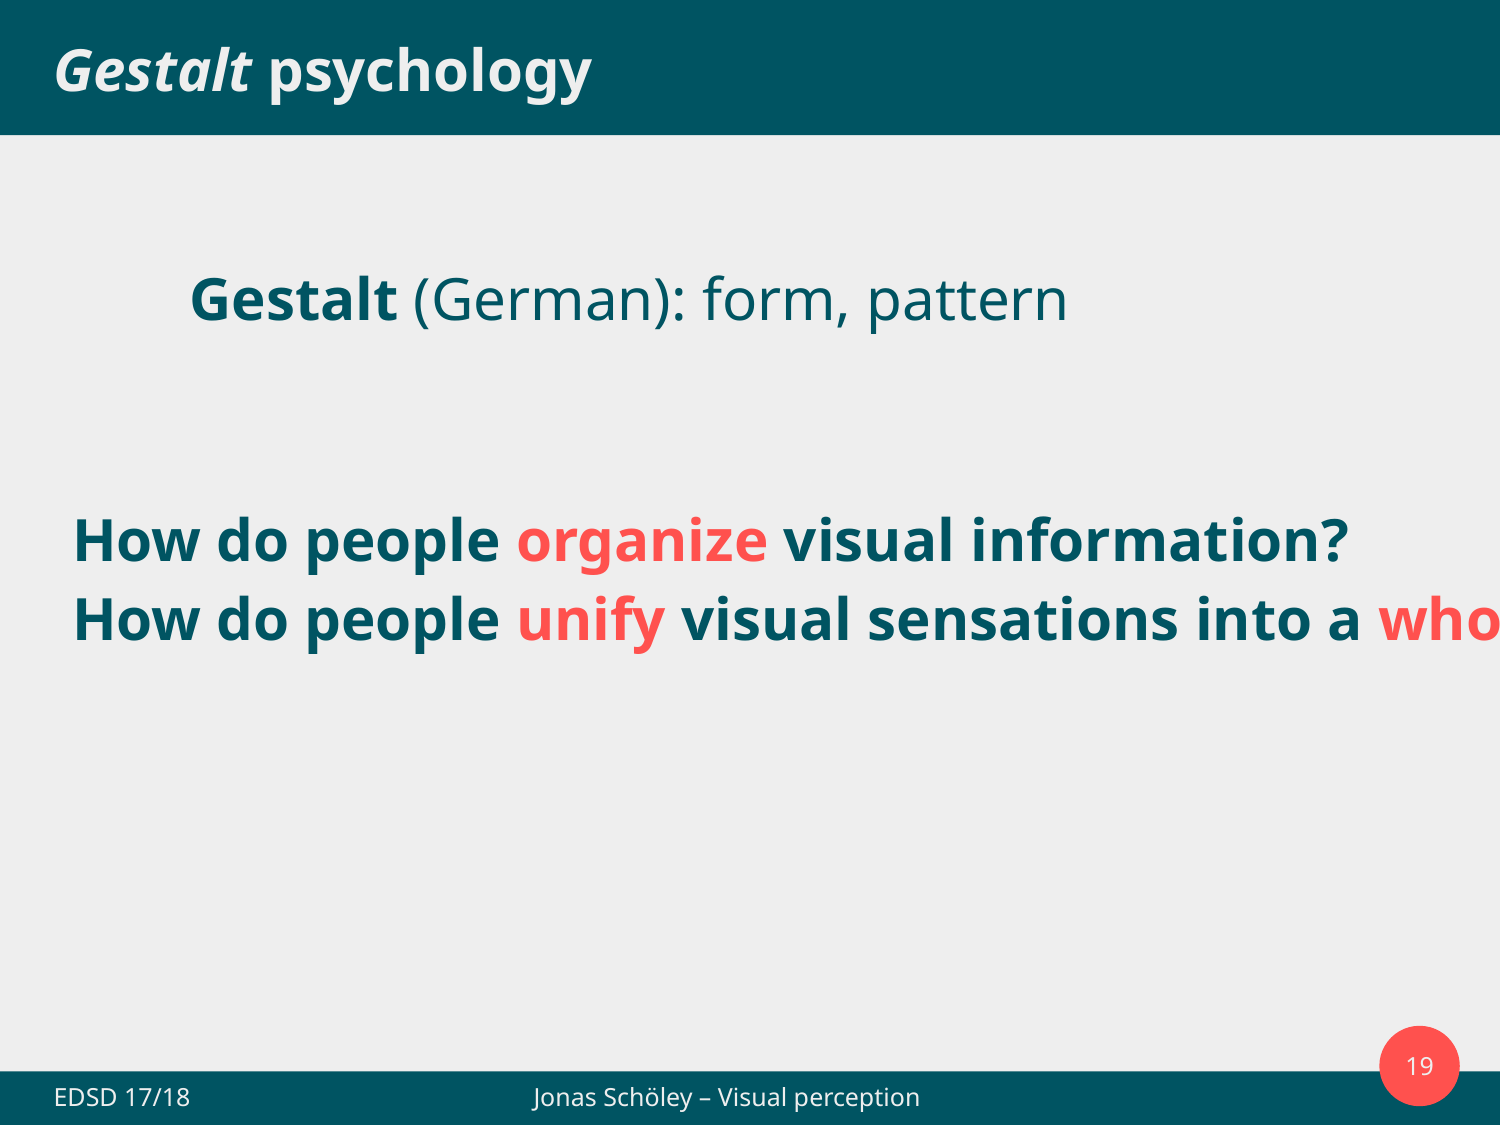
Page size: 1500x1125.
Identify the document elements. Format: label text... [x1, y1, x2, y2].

title Gestalt psychology [53, 0, 1447, 141]
text_box Gestalt (German): form, pattern [174, 251, 1016, 343]
text_box How do people organize visual information? How do people unify visual sensations into a whole? [57, 491, 1450, 661]
